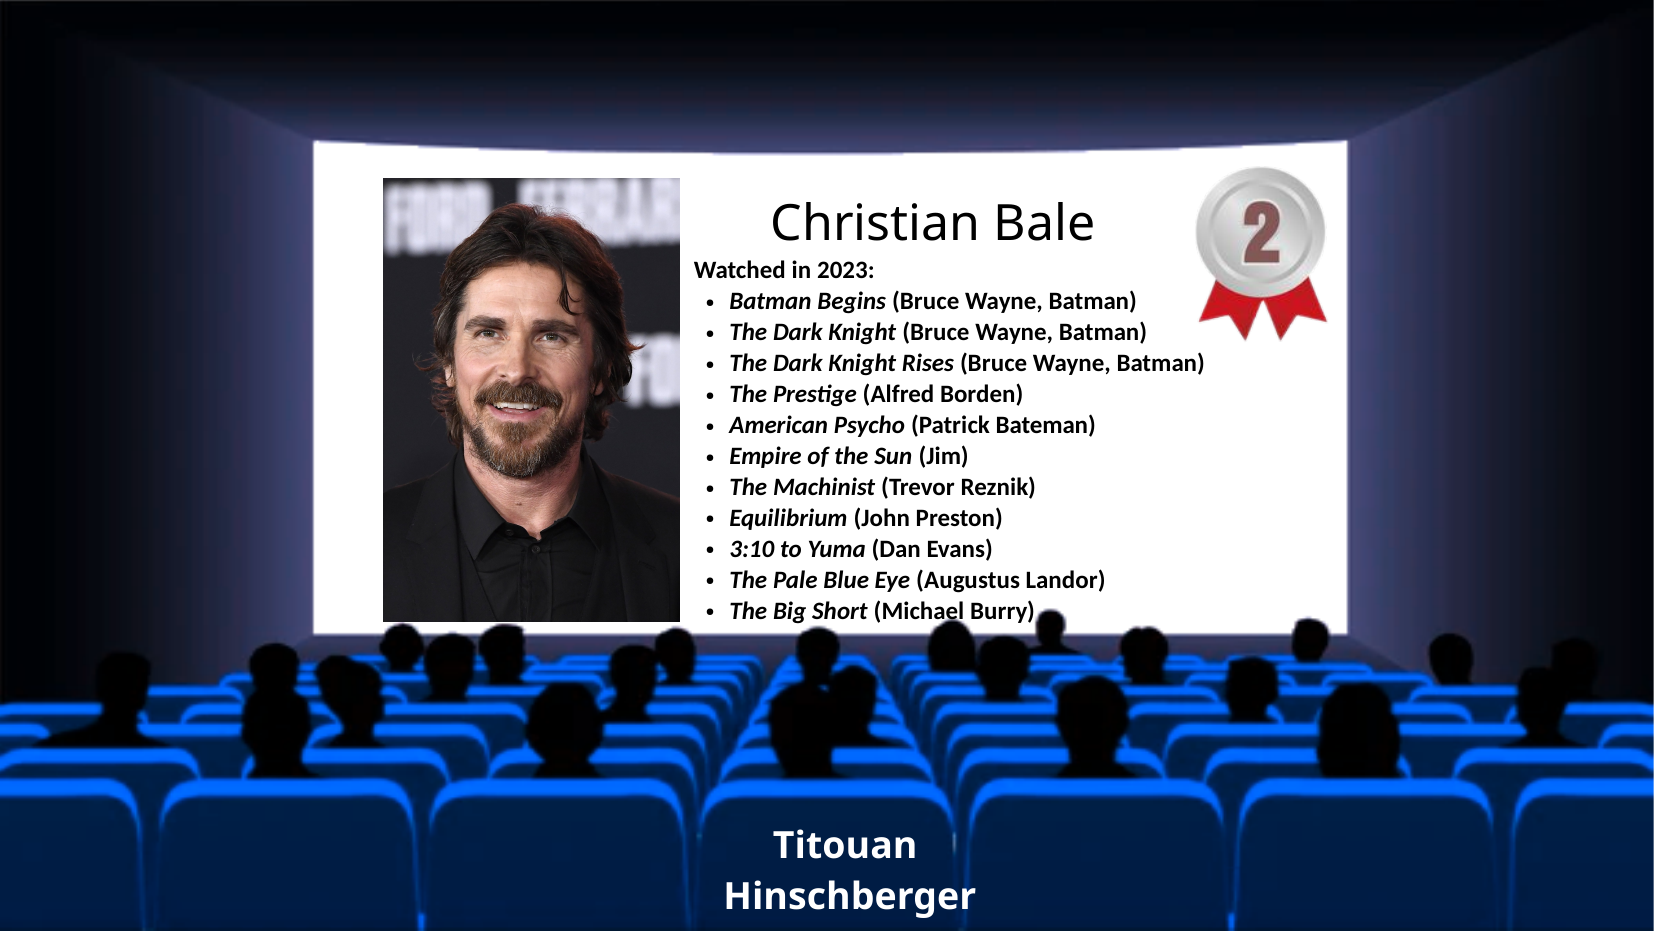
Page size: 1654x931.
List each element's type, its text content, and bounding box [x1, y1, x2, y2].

picture [0, 0, 1654, 931]
text_box Christian Bale [680, 179, 1188, 252]
text_box Watched in 2023: Batman Begins (Bruce Wayne, Batman) The Dark Knight (Bruce Wayne, Batman) The Dark Knight Rises (Bruce Wayne, Batman) The Prestige (Alfred Borden) American Psycho (Patrick Bateman) Empire of the Sun (Jim) The Machinist (Trevor Reznik) Equilibrium (John Preston) 3:10 to Yuma (Dan Evans) The Pale Blue Eye (Augustus Landor) The Big Short (Michael Burry) [679, 252, 1347, 634]
